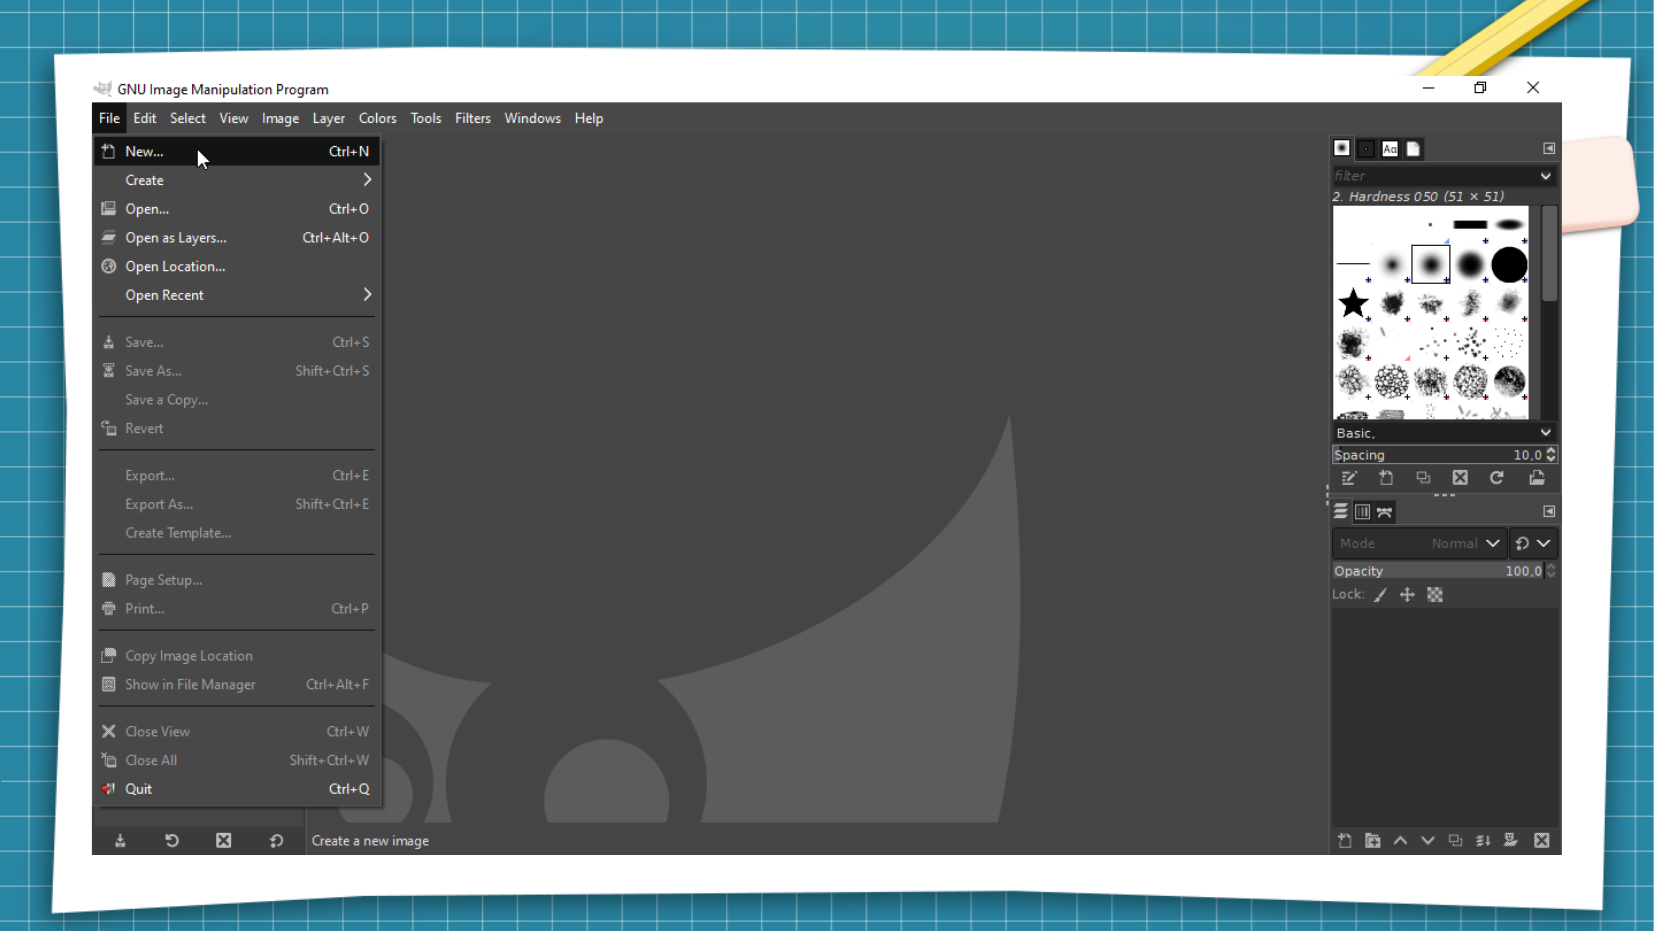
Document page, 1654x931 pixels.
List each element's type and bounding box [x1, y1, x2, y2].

picture [91, 76, 1562, 855]
